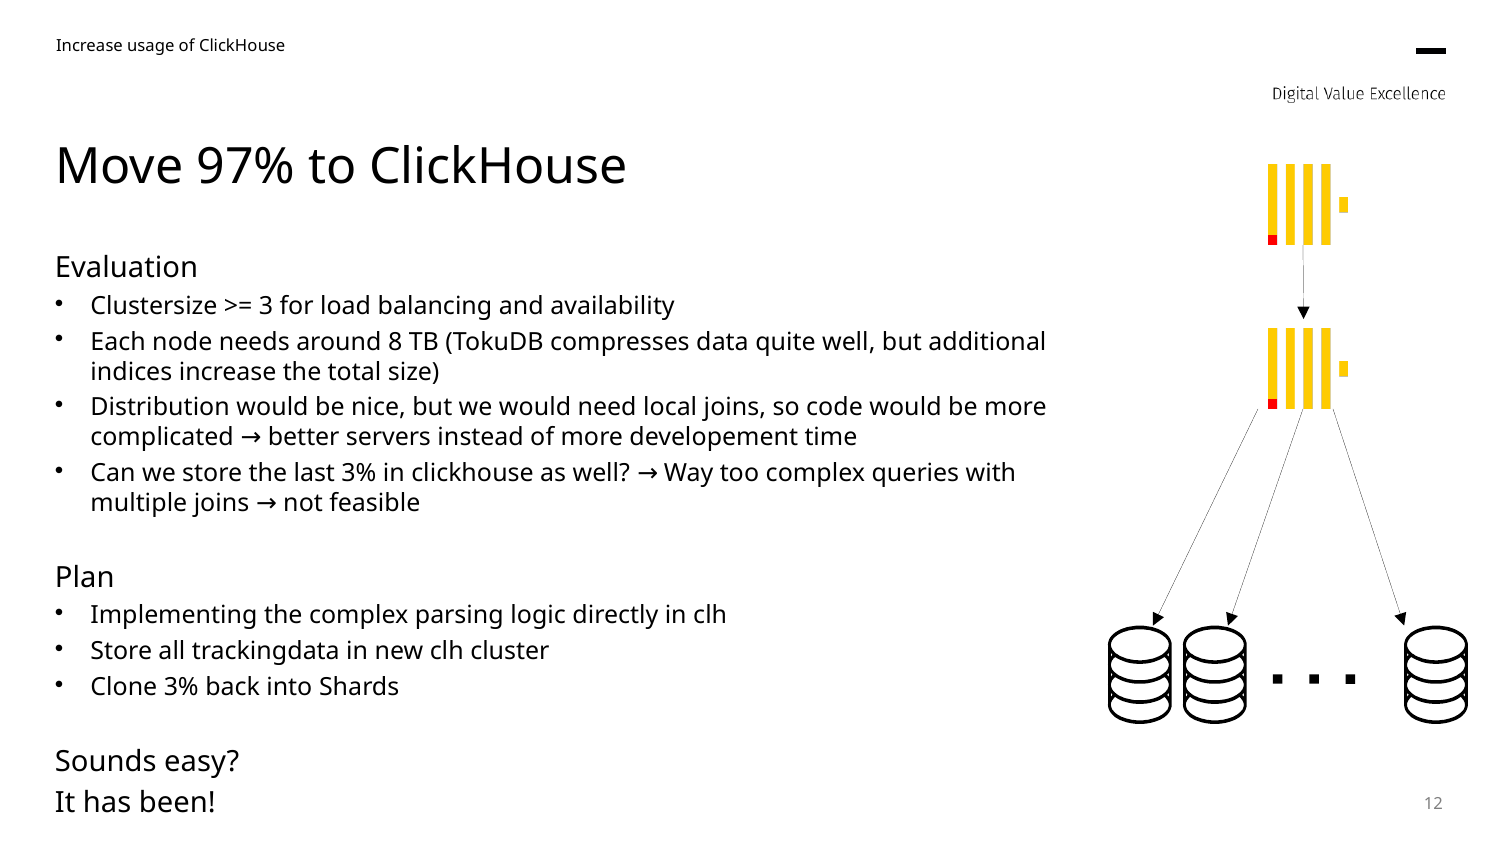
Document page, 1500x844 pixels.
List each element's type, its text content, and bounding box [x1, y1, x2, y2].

text_box [1182, 625, 1247, 724]
text_box [1404, 625, 1468, 724]
text_box Increase usage of ClickHouse [44, 29, 1216, 72]
text_box Move 97% to ClickHouse [44, 127, 1230, 226]
text_box <number> [1104, 782, 1455, 827]
text_box Evaluation Clustersize >= 3 for load balancing and availability Each node needs around 8 TB (TokuDB compresses data quite well, but additional indices increase the total size) Distribution would be nice, but we would need local joins, so code would be more complicated → better servers instead of more developement time Can we store the last 3% in clickhouse as well? → Way too complex queries with multiple joins → not feasible Plan Implementing the complex parsing logic directly in clh Store all trackingdata in new clh cluster Clone 3% back into Shards Sounds easy? It has been! [43, 248, 1072, 757]
text_box [1107, 625, 1172, 724]
picture [1268, 328, 1348, 409]
picture [1268, 164, 1348, 245]
